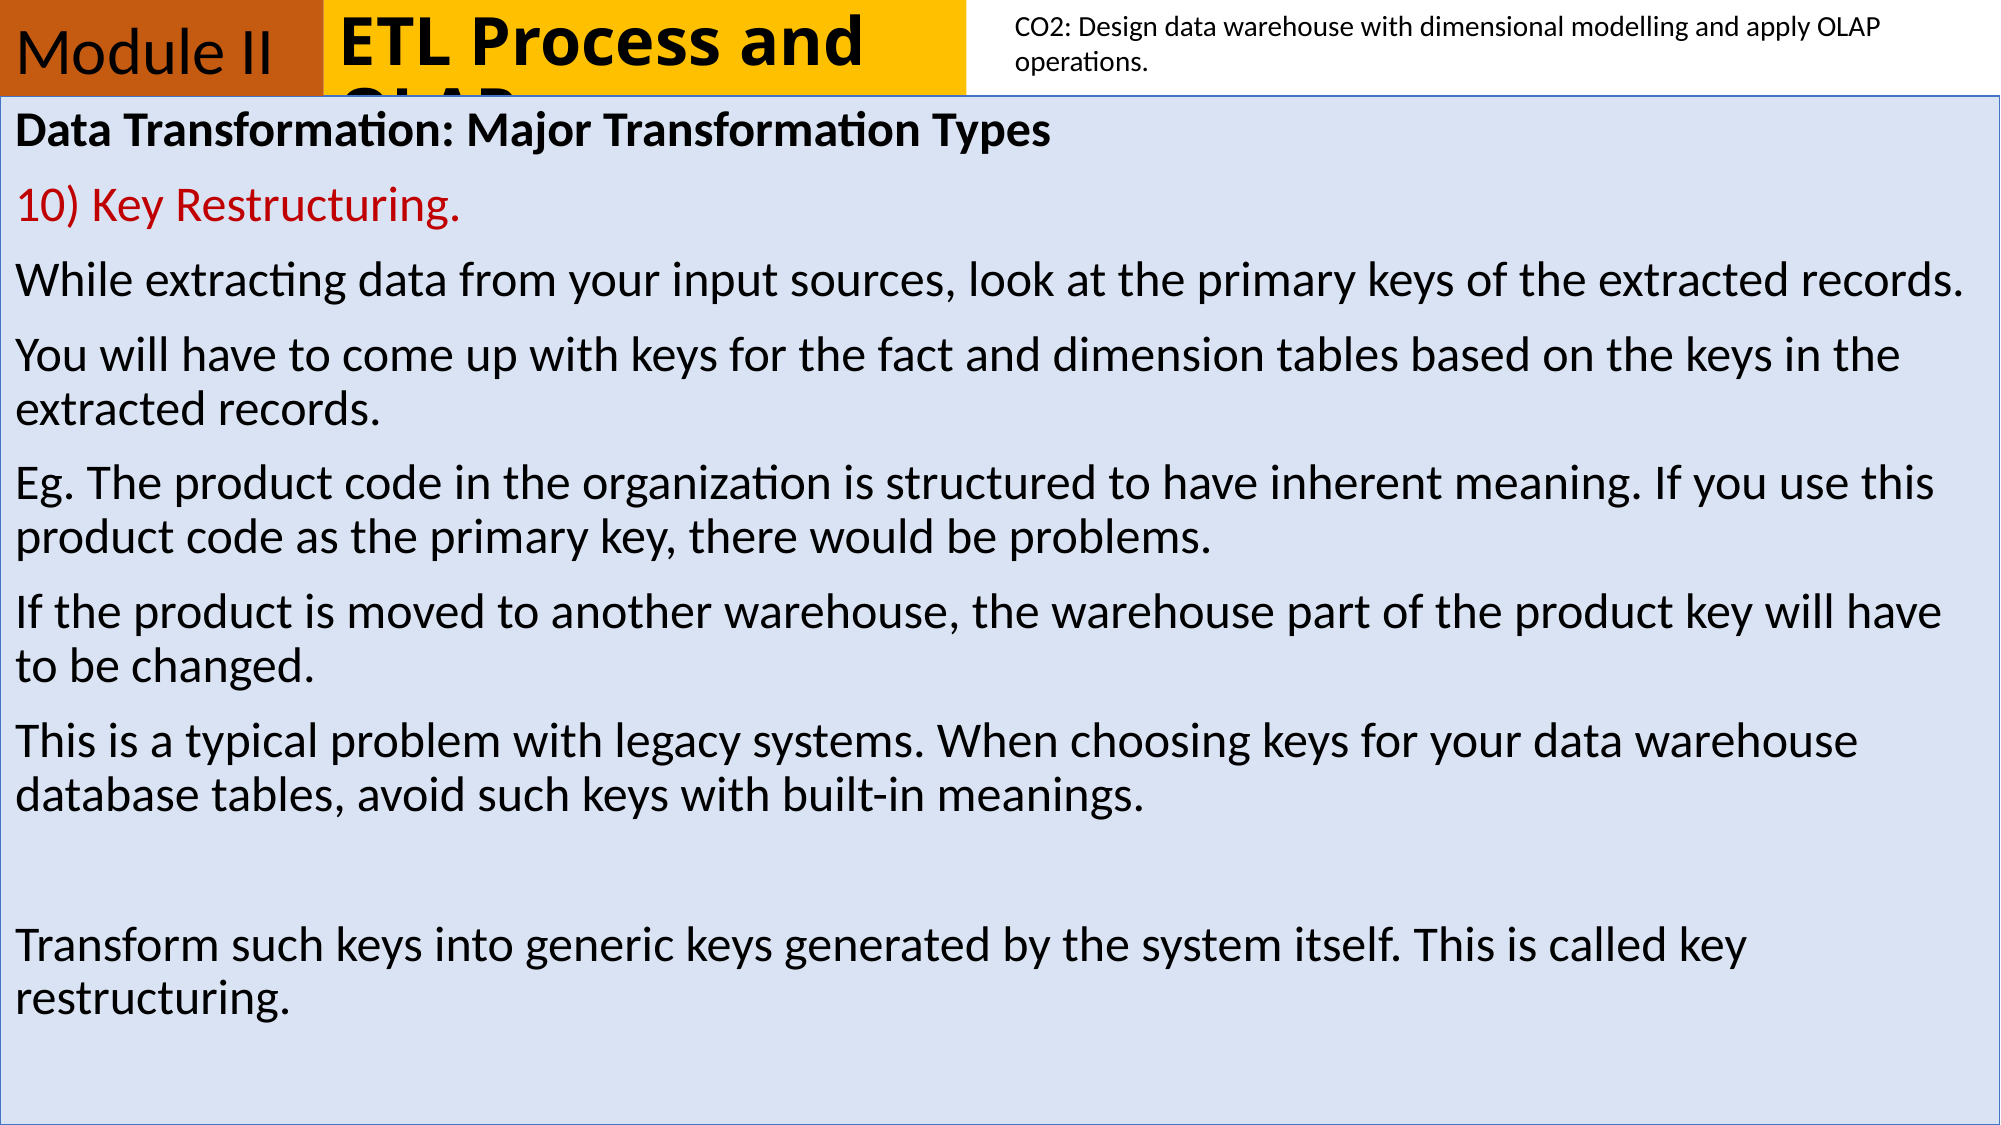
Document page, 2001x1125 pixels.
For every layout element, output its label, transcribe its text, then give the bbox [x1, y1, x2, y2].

text_box CO2: Design data warehouse with dimensional modelling and apply OLAP operations. [999, 0, 2000, 122]
subtitle Data Transformation: Major Transformation Types 10) Key Restructuring. While extracting data from your input sources, look at the primary keys of the extracted records. You will have to come up with keys for the fact and dimension tables based on the keys in the extracted records. Eg. The product code in the organization is structured to have inherent meaning. If you use this product code as the primary key, there would be problems. If the product is moved to another warehouse, the warehouse part of the product key will have to be changed. This is a typical problem with legacy systems. When choosing keys for your data warehouse database tables, avoid such keys with built-in meanings. Transform such keys into generic keys generated by the system itself. This is called key restructuring. [0, 95, 2000, 1125]
title ETL Process and OLAP: [324, 0, 967, 95]
text_box Module II [0, 0, 324, 96]
